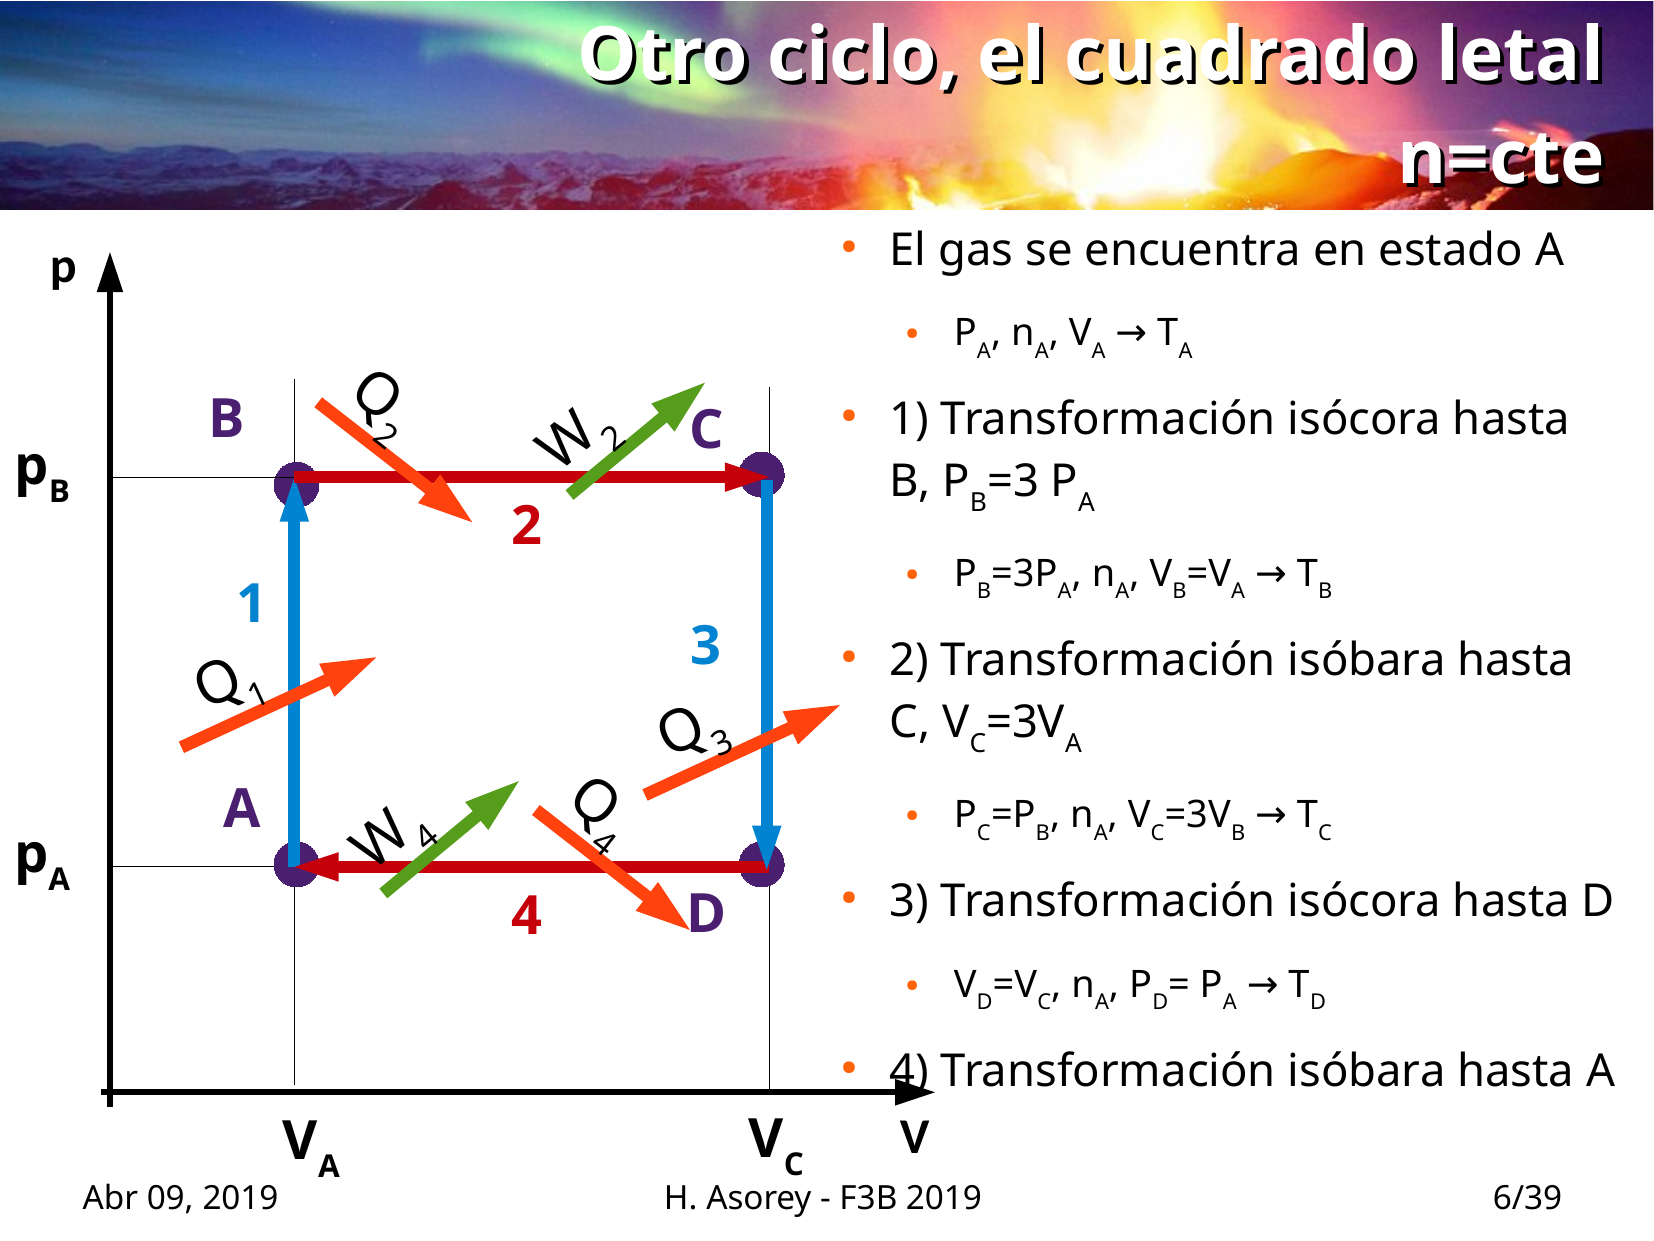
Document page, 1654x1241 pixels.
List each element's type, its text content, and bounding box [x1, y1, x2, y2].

text_box VC [708, 1092, 845, 1186]
text_box [297, 483, 319, 506]
text_box 2 [484, 479, 570, 568]
text_box [741, 846, 785, 887]
text_box [274, 843, 317, 887]
text_box [740, 452, 785, 494]
text_box 1 [208, 557, 295, 646]
text_box p [34, 237, 92, 314]
text_box 4 [484, 868, 570, 958]
text_box B [184, 372, 270, 461]
text_box [274, 478, 293, 505]
text_box V [885, 1117, 945, 1186]
text_box pB [0, 418, 110, 513]
list El gas se encuentra en estado A PA, nA, VA → TA 1) Transformación isócora hasta B, PB=3 PA PB=3PA, nA, VB=VA → TB 2) Transformación isóbara hasta C, VC=3VA PC=PB, nA, VC=3VB → TC 3) Transformación isócora hasta D VD=VC, nA, PD= PA → TD 4) Transformación isóbara hasta A [825, 216, 1621, 1117]
text_box VA [243, 1093, 380, 1188]
text_box [743, 481, 761, 498]
text_box A [199, 762, 285, 851]
picture [0, 1, 1654, 210]
text_box pA [0, 807, 110, 901]
text_box [300, 842, 318, 864]
text_box C [664, 382, 750, 471]
text_box [275, 462, 315, 477]
title Otro ciclo, el cuadrado letal n=cte [45, 11, 1606, 195]
text_box [739, 842, 763, 861]
text_box 3 [663, 598, 750, 688]
text_box D [664, 873, 750, 956]
